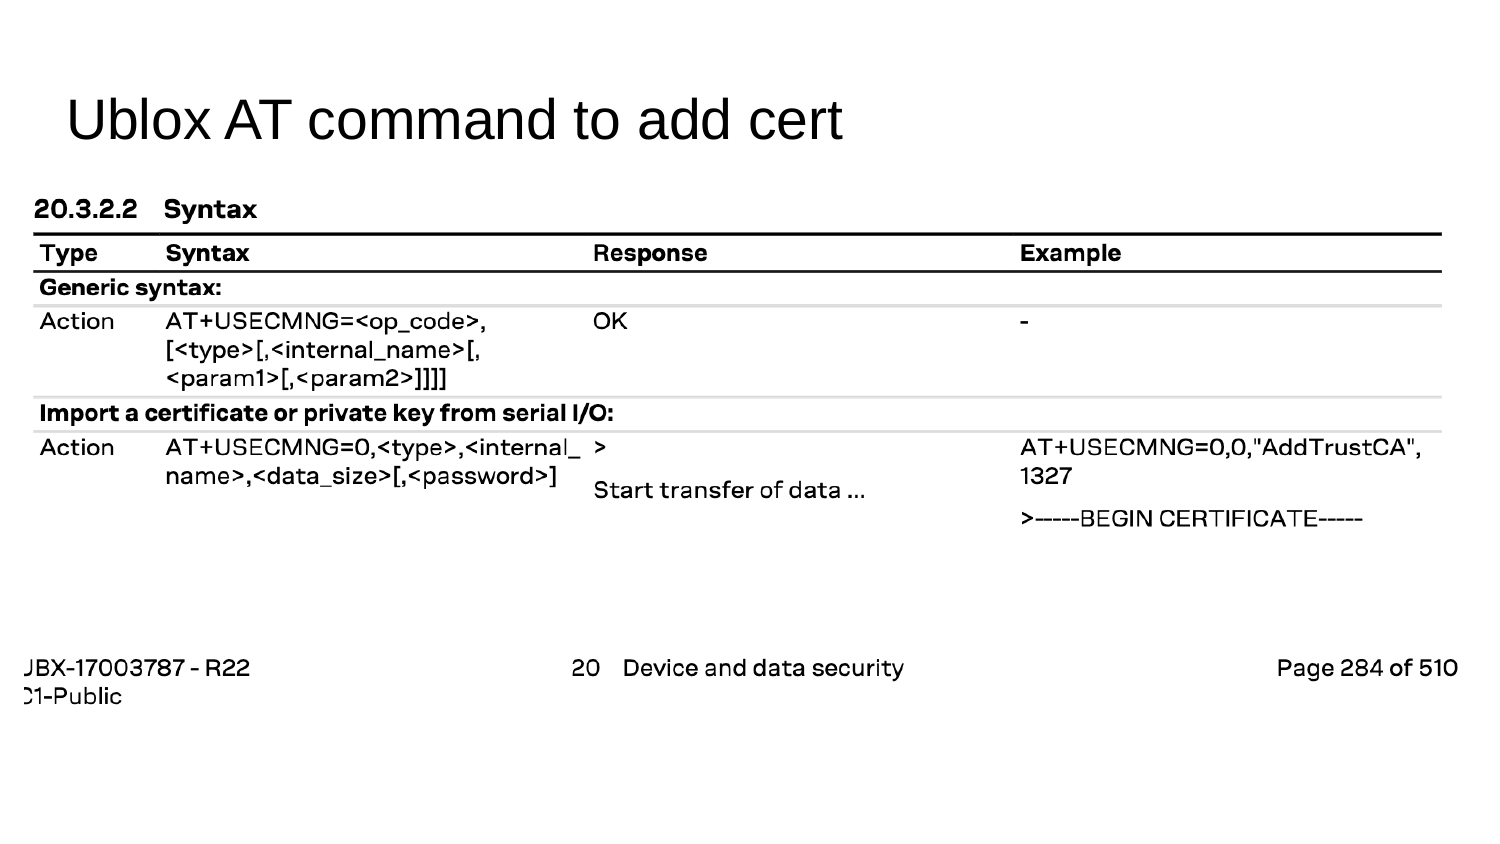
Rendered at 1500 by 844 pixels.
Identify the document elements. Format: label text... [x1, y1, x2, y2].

title Ublox AT command to add cert [51, 72, 1449, 167]
picture [24, 191, 1475, 710]
